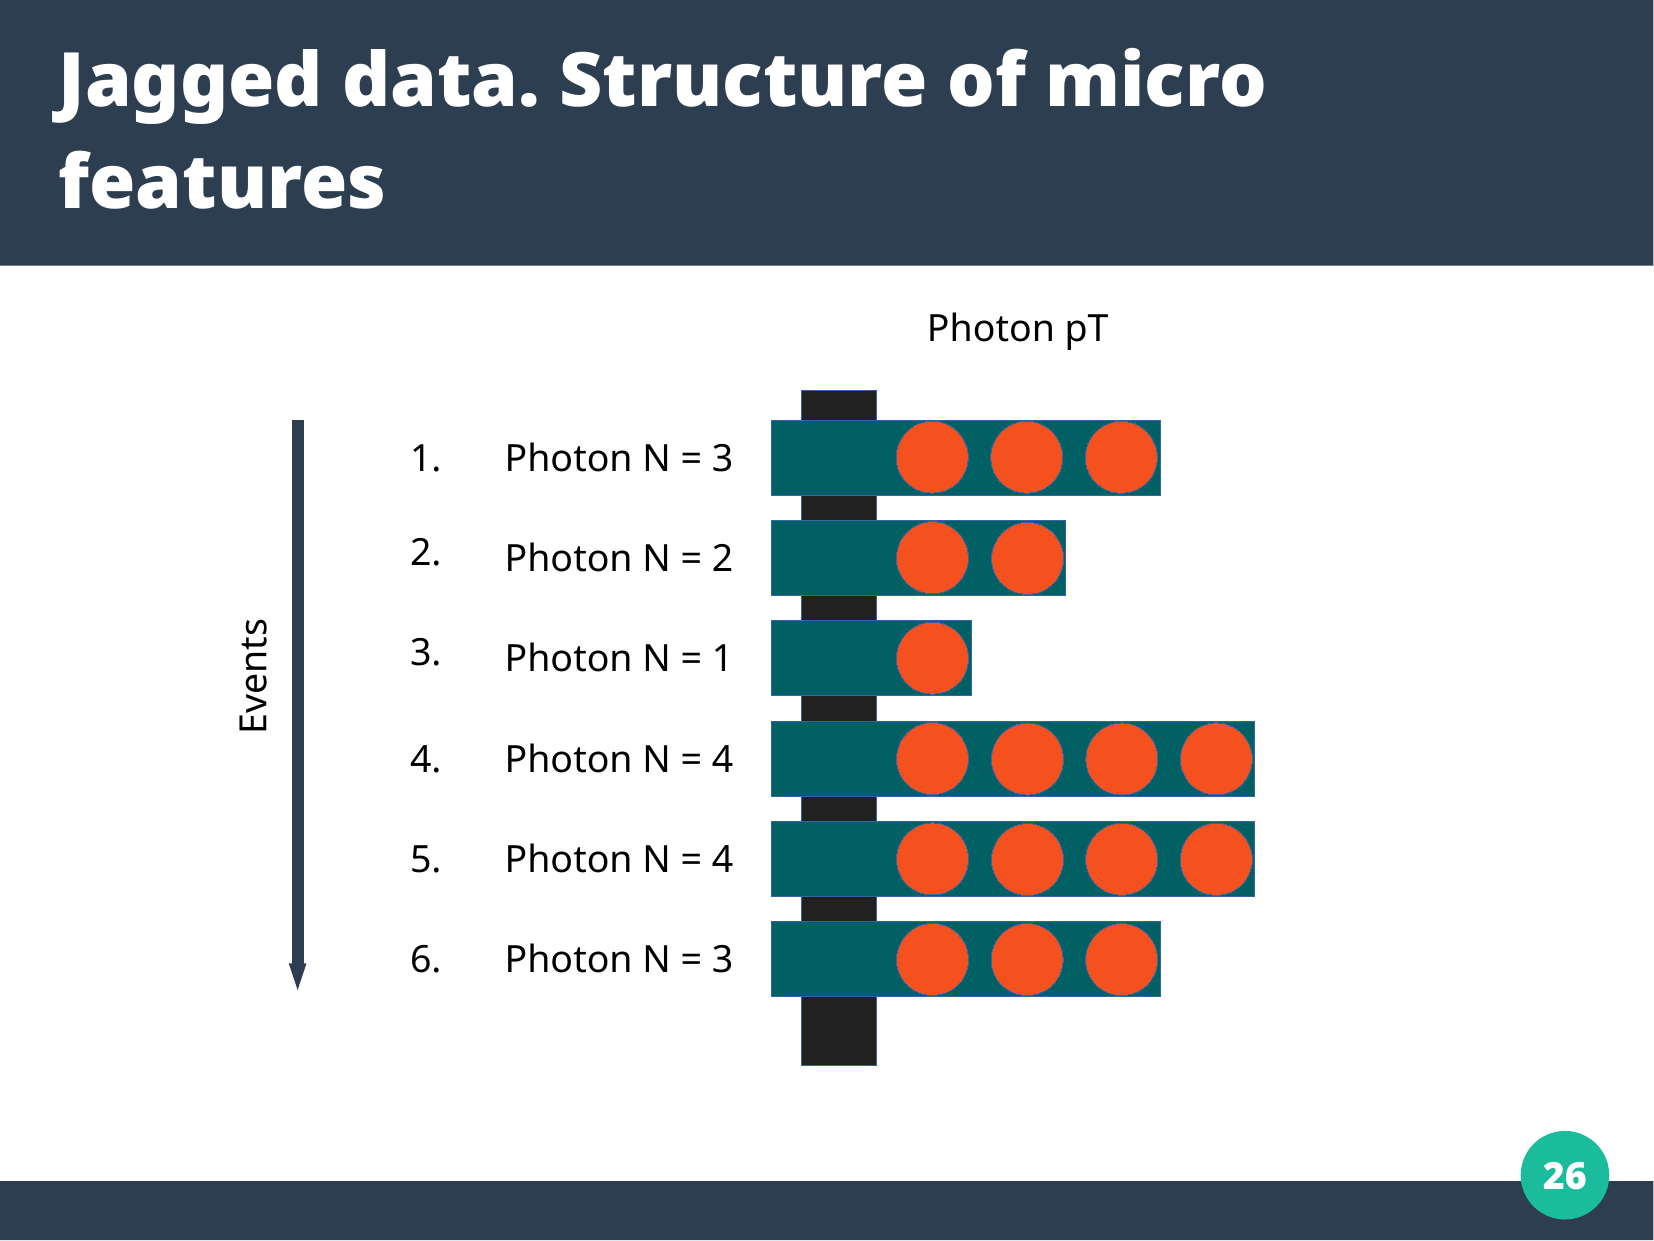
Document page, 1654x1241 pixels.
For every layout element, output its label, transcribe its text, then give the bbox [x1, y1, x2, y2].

text_box Events [219, 615, 282, 750]
text_box Photon N = 4 [489, 724, 719, 787]
text_box 5. [395, 825, 453, 888]
text_box Photon N = 3 [489, 925, 719, 988]
text_box Photon N = 2 [489, 524, 719, 587]
text_box [771, 390, 1255, 1066]
text_box Photon N = 4 [489, 825, 719, 888]
text_box Photon N = 3 [489, 423, 719, 486]
text_box 1. [395, 423, 453, 486]
text_box 4. [395, 724, 453, 787]
text_box 3. [395, 618, 453, 681]
text_box 6. [395, 925, 453, 988]
text_box Photon pT [912, 294, 1103, 357]
title Jagged data. Structure of micro features [59, 49, 1595, 207]
text_box 2. [395, 518, 453, 581]
text_box Photon N = 1 [489, 624, 719, 687]
